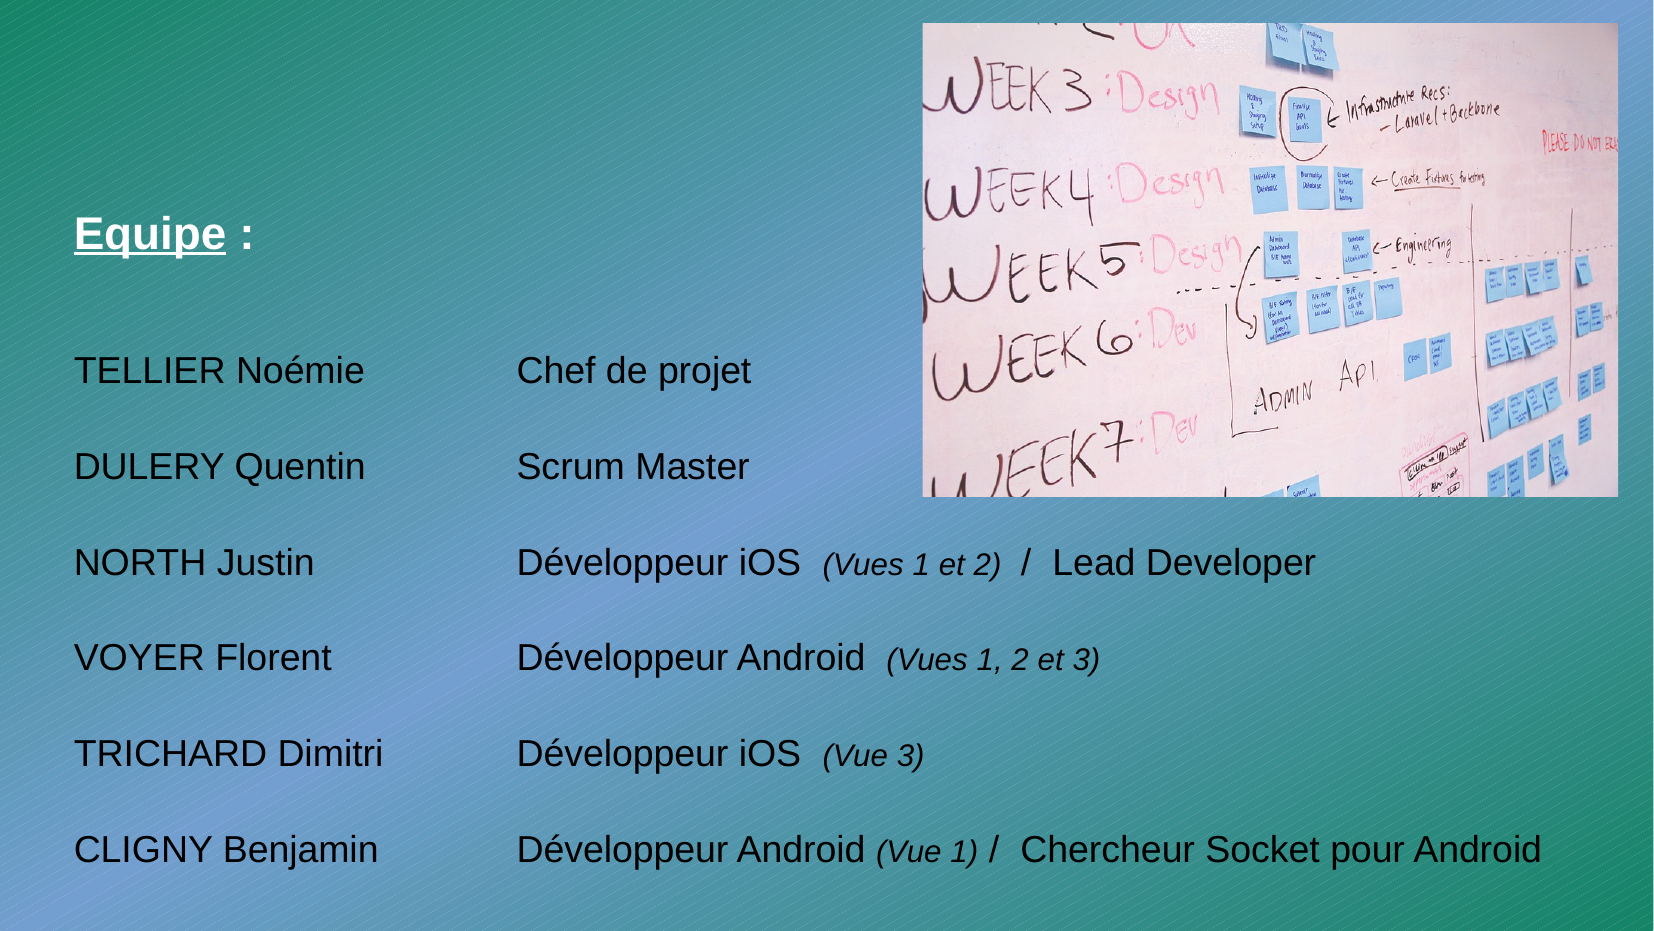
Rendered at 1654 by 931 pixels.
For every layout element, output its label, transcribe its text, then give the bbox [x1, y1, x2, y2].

text_box Equipe : TELLIER Noémie Chef de projet DULERY Quentin Scrum Master NORTH Justin Développeur iOS (Vues 1 et 2) / Lead Developer VOYER Florent Développeur Android (Vues 1, 2 et 3) TRICHARD Dimitri Développeur iOS (Vue 3) CLIGNY Benjamin Développeur Android (Vue 1) / Chercheur Socket pour Android [59, 200, 1571, 879]
picture [922, 23, 1619, 497]
